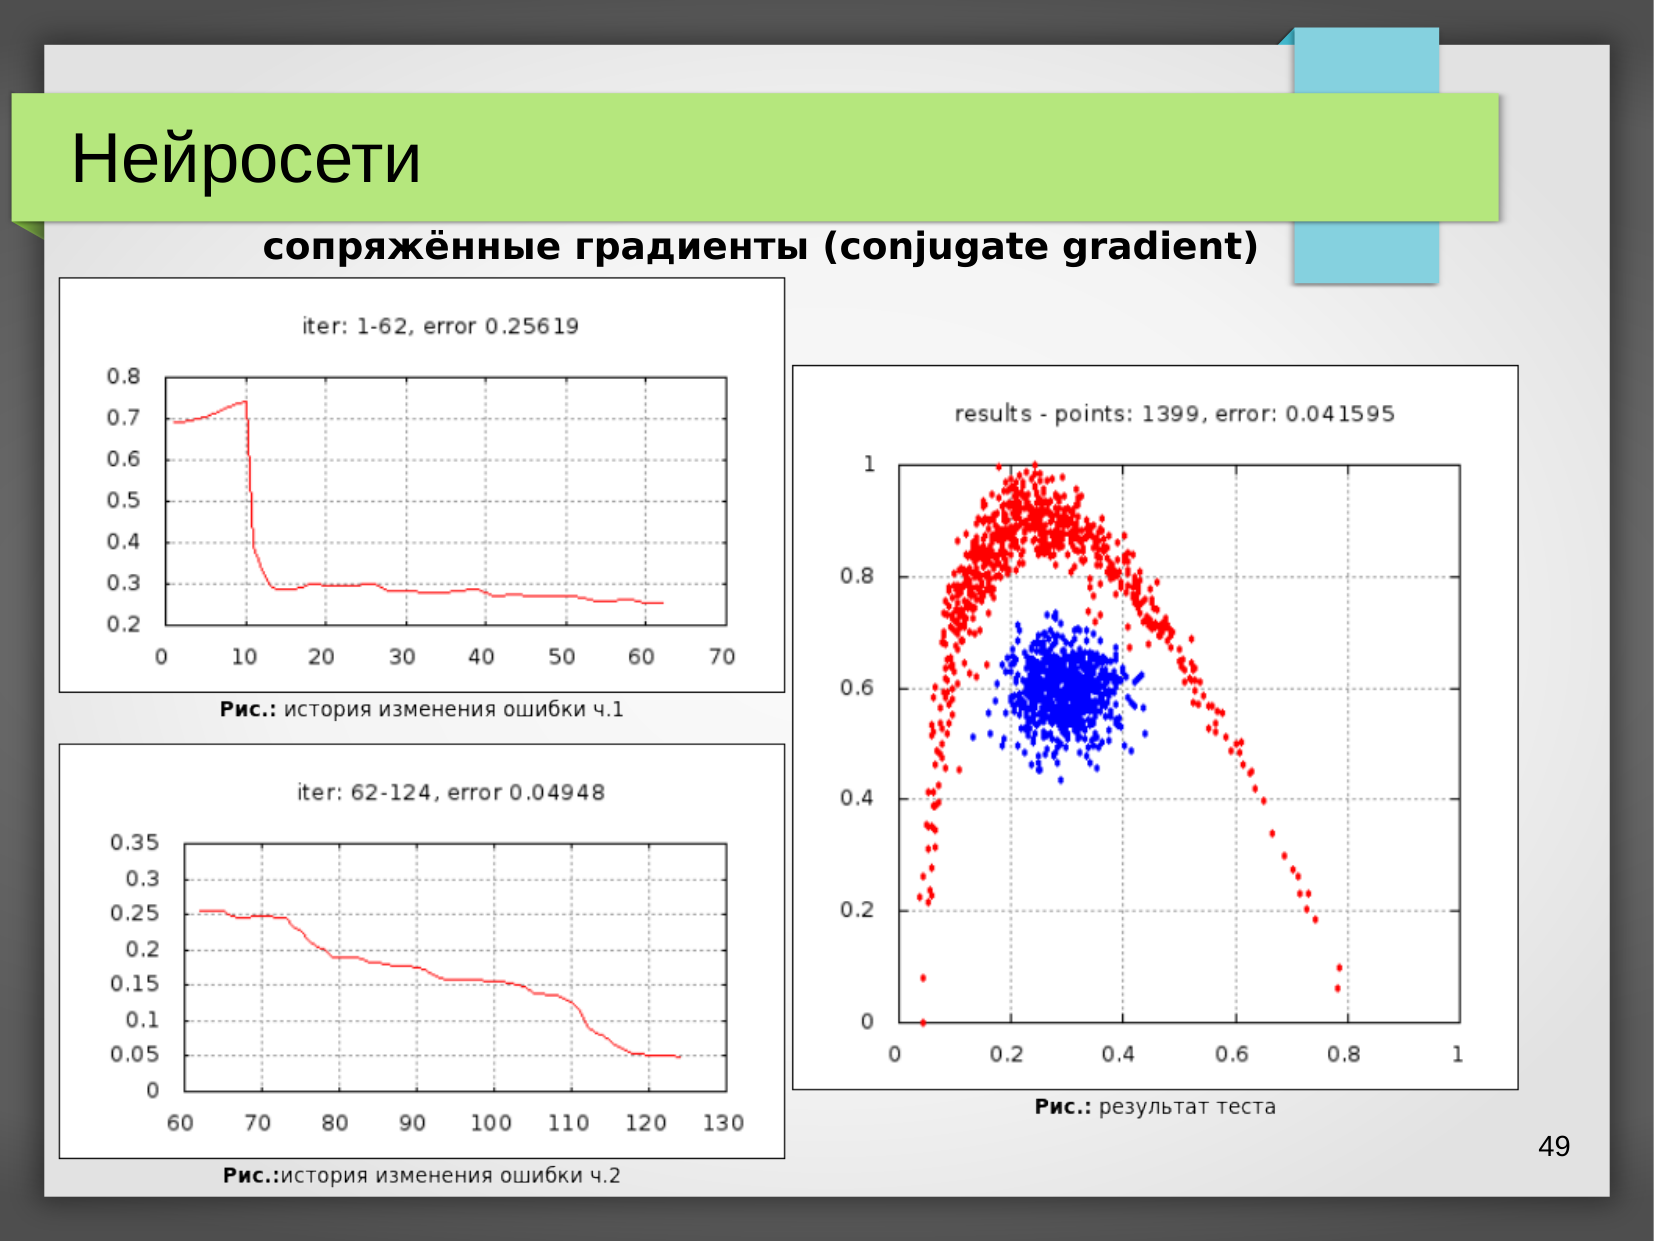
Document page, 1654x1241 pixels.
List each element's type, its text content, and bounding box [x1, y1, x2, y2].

title Нейросети [70, 118, 1205, 199]
picture [0, 0, 1654, 1241]
text_box сопряжённые градиенты (conjugate gradient) [248, 217, 1276, 276]
